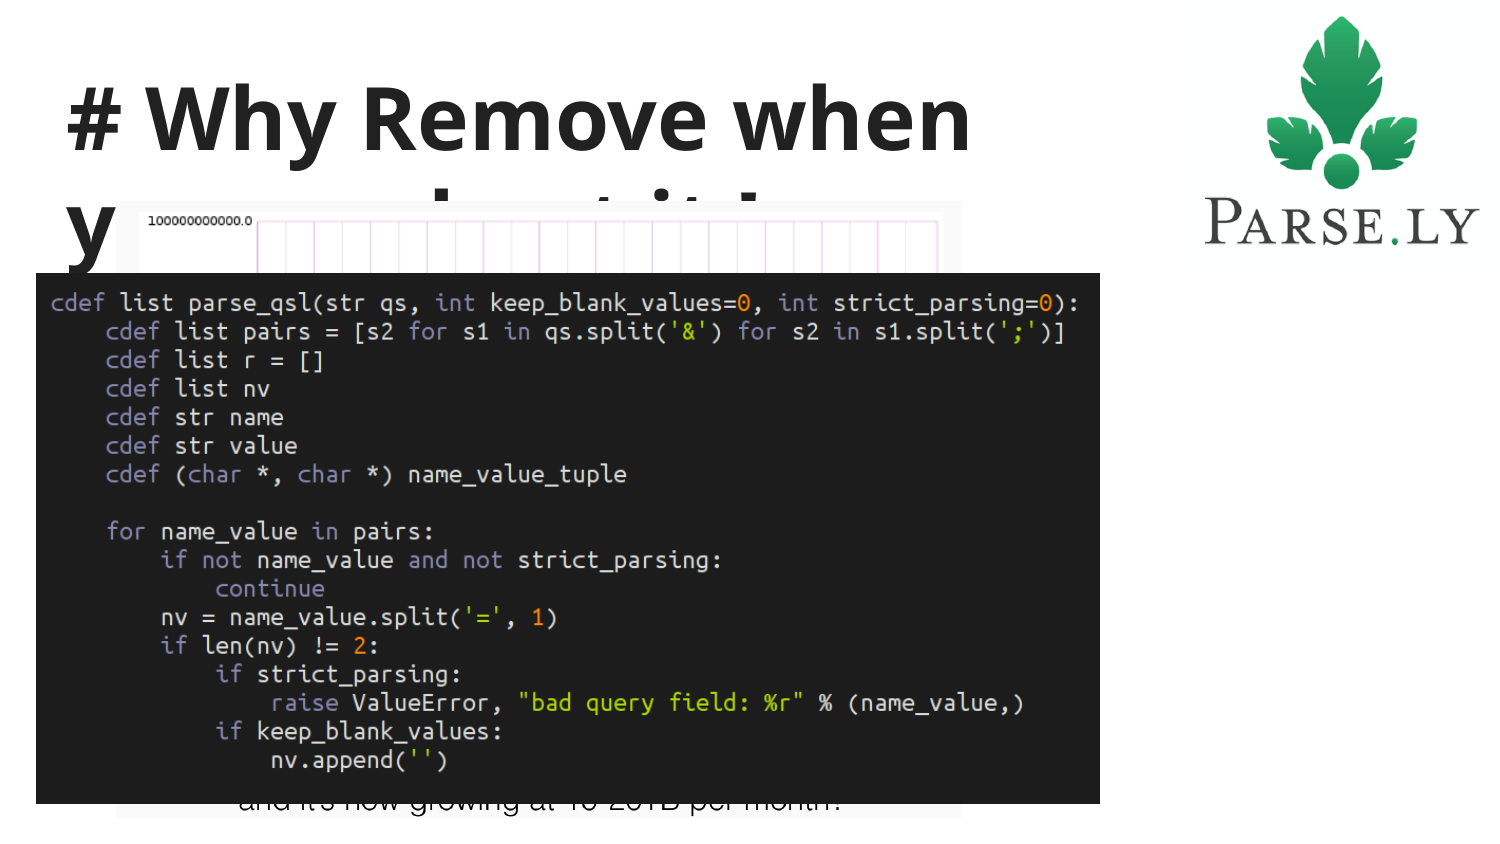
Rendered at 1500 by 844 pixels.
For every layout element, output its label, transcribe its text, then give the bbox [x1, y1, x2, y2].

title # Why Remove when you can beat it ! [51, 48, 1004, 180]
picture [1182, 0, 1500, 274]
picture [36, 201, 1100, 818]
